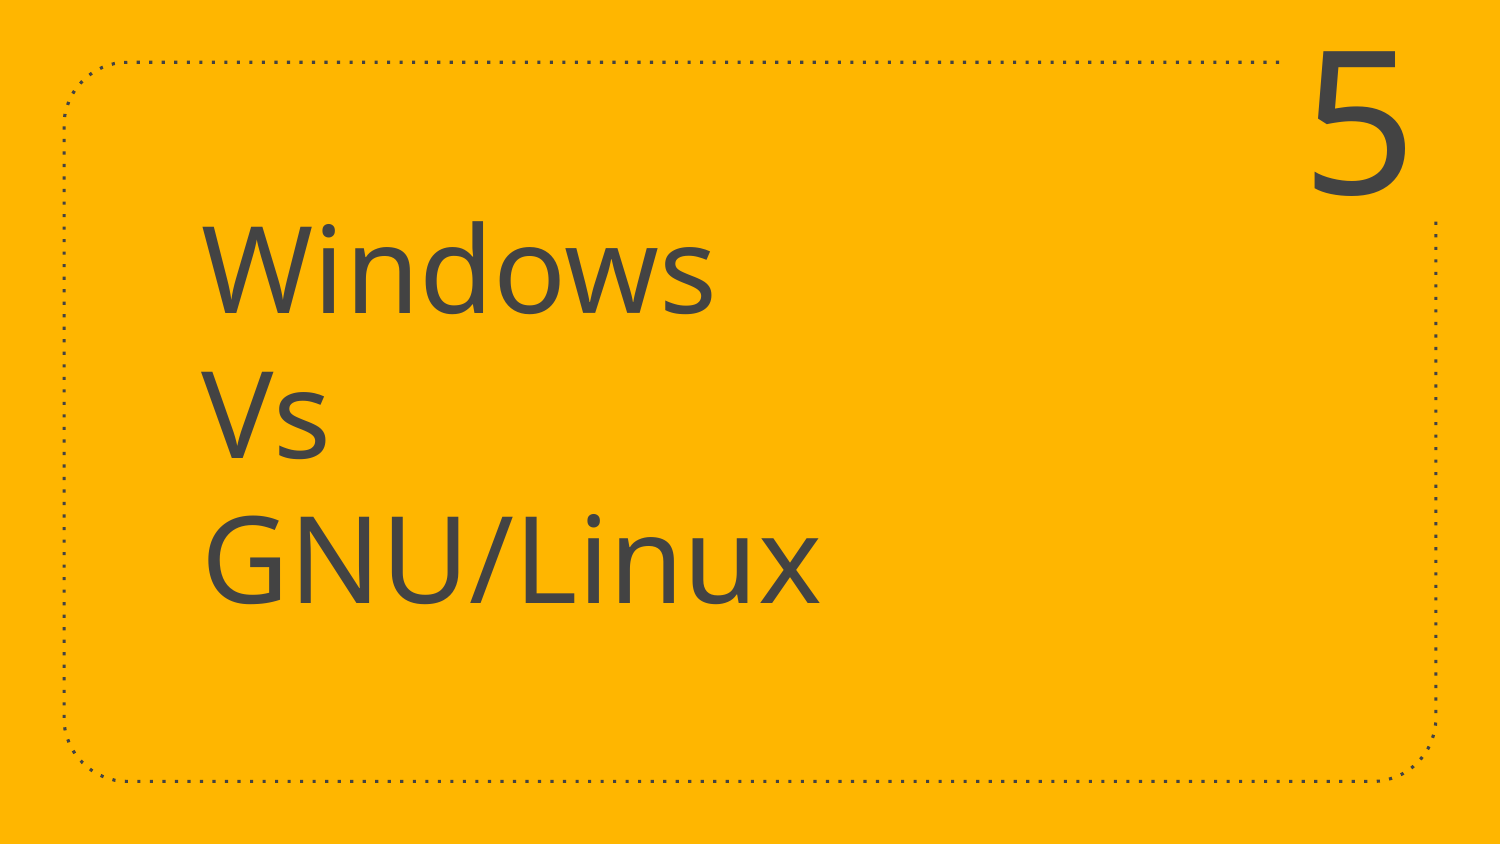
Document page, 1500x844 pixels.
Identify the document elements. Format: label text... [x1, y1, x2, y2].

title Windows Vs GNU/Linux [186, 177, 1314, 667]
text_box 5 [1281, 0, 1439, 229]
